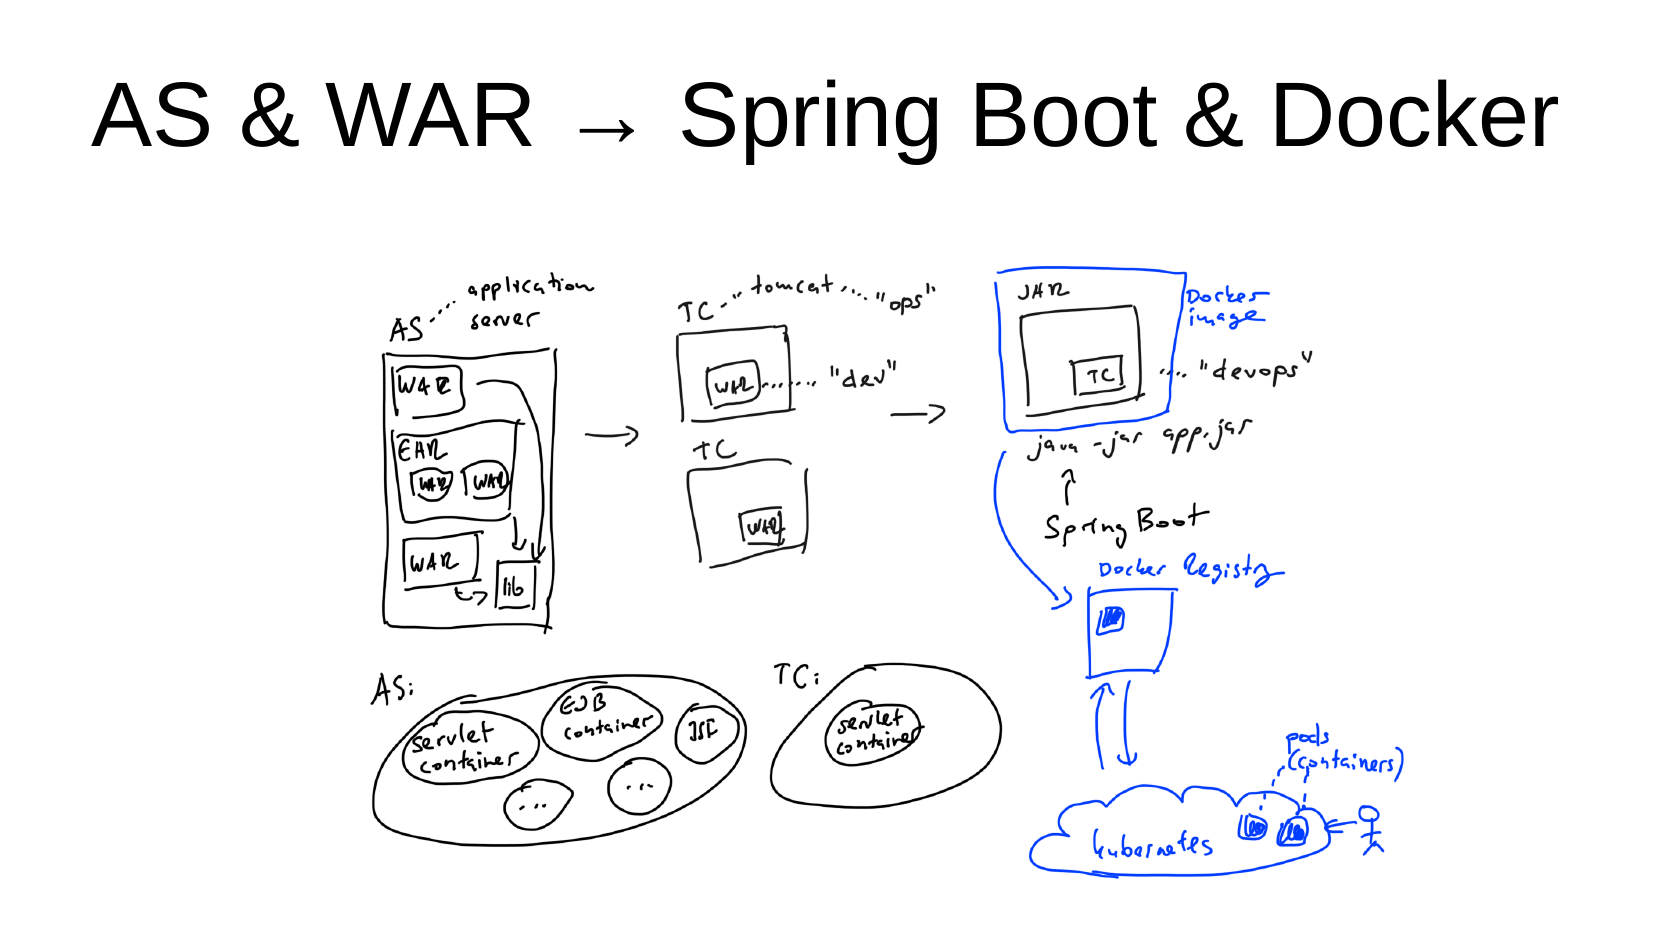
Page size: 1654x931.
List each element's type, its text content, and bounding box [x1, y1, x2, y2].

picture [264, 217, 1426, 914]
title AS & WAR → Spring Boot & Docker [82, 37, 1571, 193]
